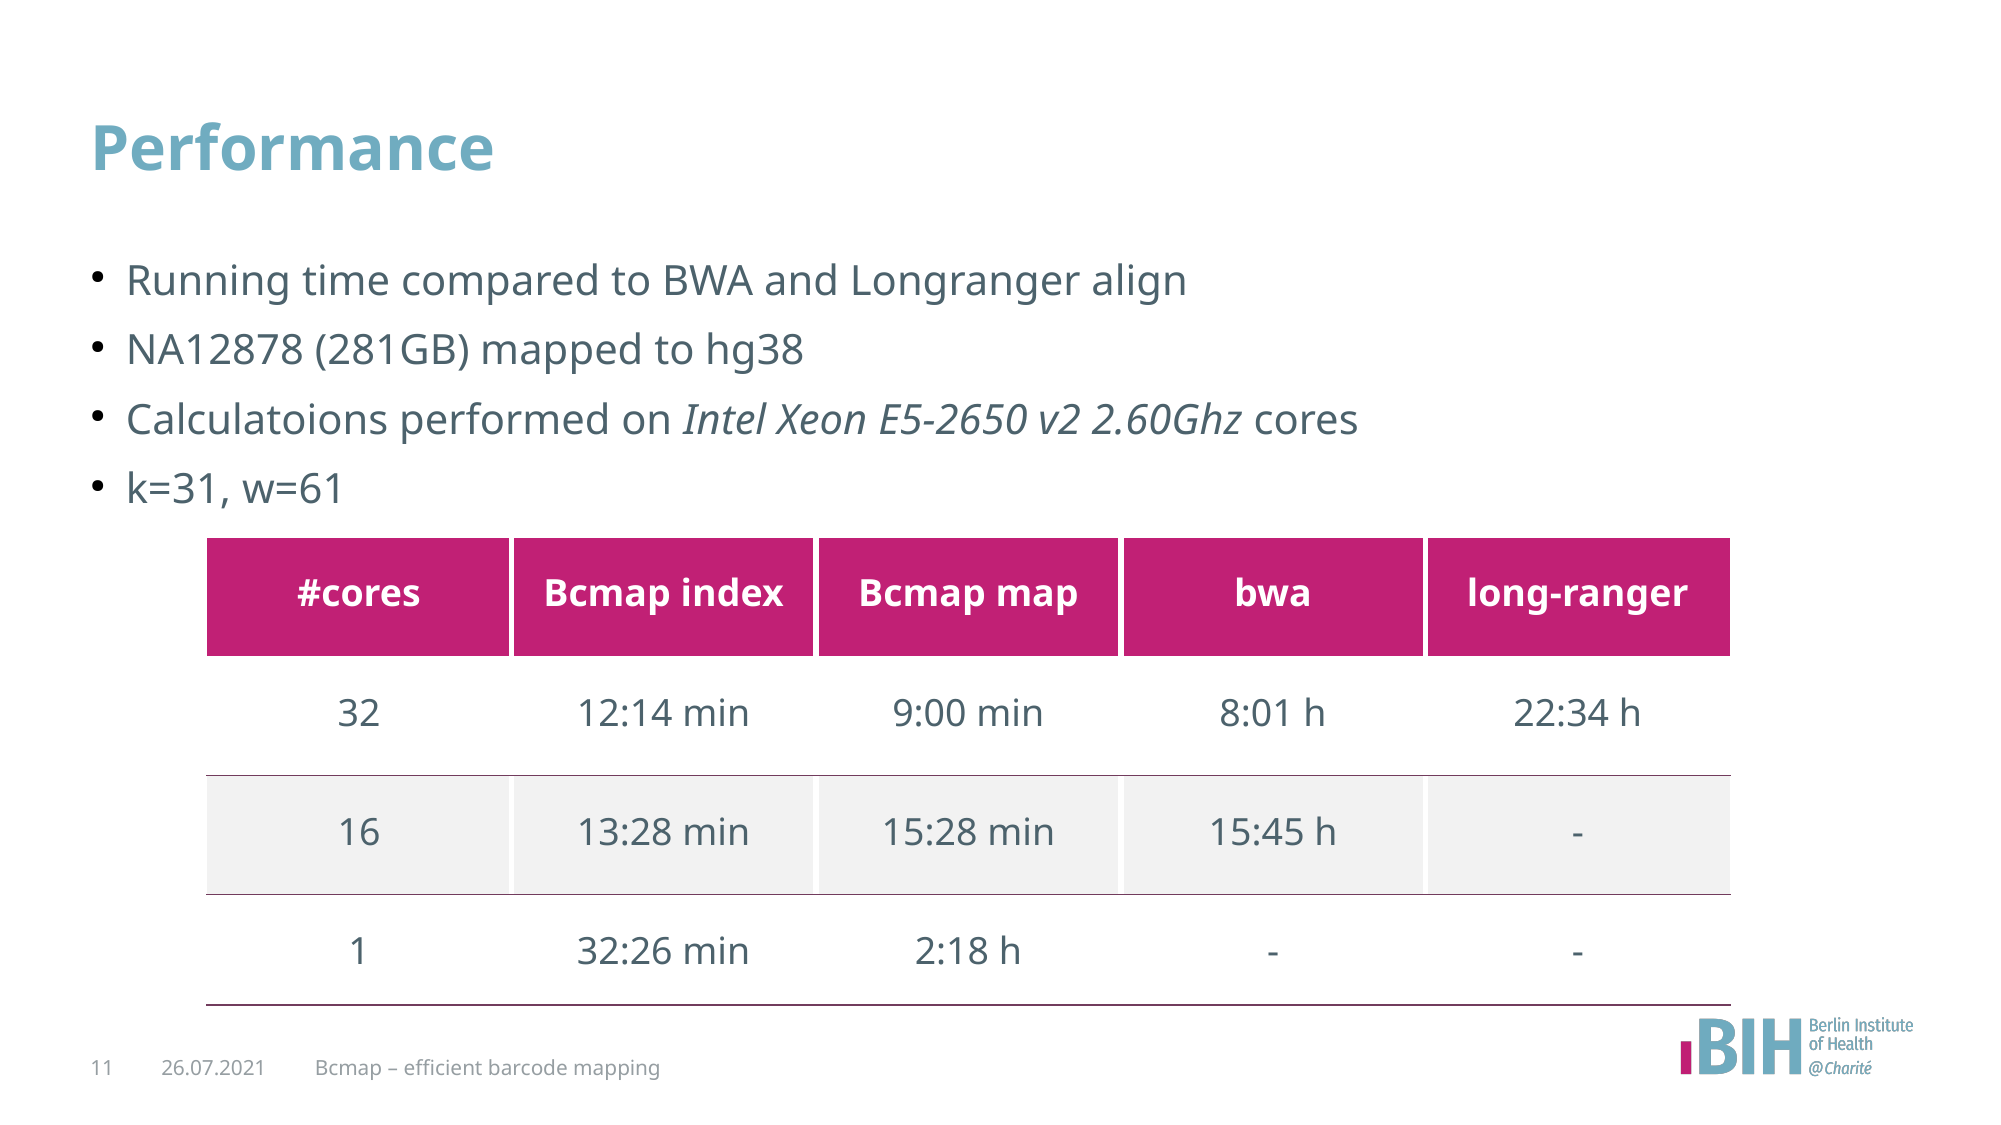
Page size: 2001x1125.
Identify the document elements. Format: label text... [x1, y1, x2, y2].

table_cell 8:01 h [1124, 657, 1423, 775]
table_cell 15:28 min [819, 776, 1118, 894]
table_header long-ranger [1428, 538, 1730, 656]
table_header Bcmap map [819, 538, 1118, 656]
table_cell 32:26 min [514, 895, 813, 1004]
table_cell - [1124, 895, 1423, 1004]
table_cell 9:00 min [819, 657, 1118, 775]
table_cell 1 [207, 895, 509, 1004]
slide_number 26.07.2021 [161, 1046, 292, 1083]
table_cell - [1428, 895, 1730, 1004]
picture [1660, 986, 1933, 1107]
table_header #cores [207, 538, 509, 656]
table_cell - [1428, 776, 1730, 894]
table_cell 12:14 min [514, 657, 813, 775]
title Performance [90, 78, 1721, 220]
table_cell 2:18 h [819, 895, 1118, 1004]
table_cell 22:34 h [1428, 657, 1730, 775]
footer Bcmap – efficient barcode mapping [314, 1046, 1024, 1083]
table_cell 15:45 h [1124, 776, 1423, 894]
table_cell 16 [207, 776, 509, 894]
table_cell 13:28 min [514, 776, 813, 894]
table_cell 32 [207, 657, 509, 775]
list Running time compared to BWA and Longranger align NA12878 (281GB) mapped to hg38 Calculatoions performed on Intel Xeon E5-2650 v2 2.60Ghz cores k=31, w=61 [90, 243, 1855, 941]
table_header bwa [1124, 538, 1423, 656]
table_header Bcmap index [514, 538, 813, 656]
slide_number <Foliennummer> [90, 1046, 138, 1083]
